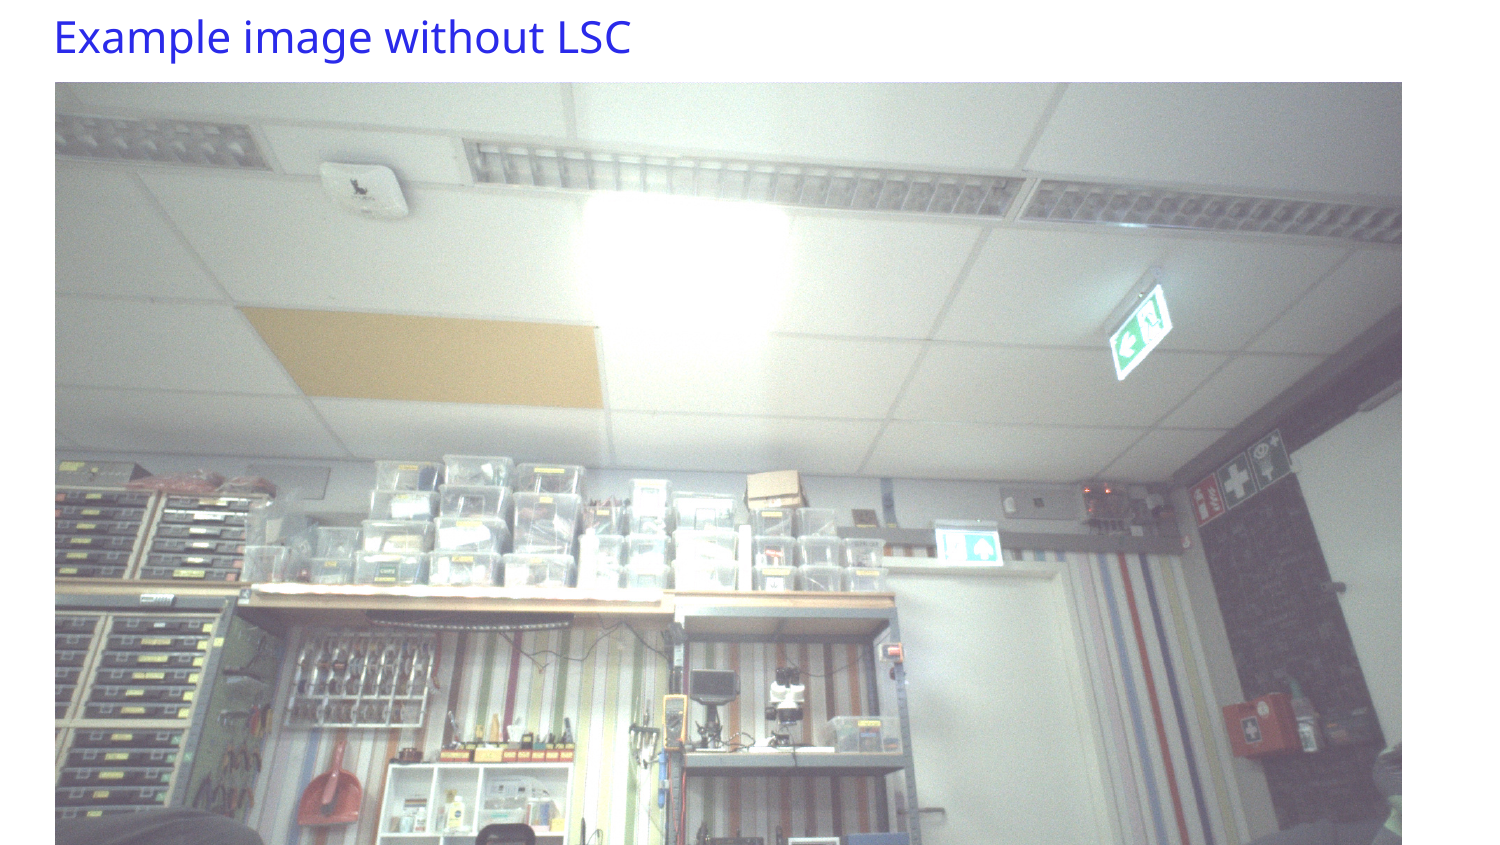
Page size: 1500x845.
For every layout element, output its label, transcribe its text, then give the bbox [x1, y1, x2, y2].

picture [55, 82, 1402, 845]
title Example image without LSC [38, 0, 1436, 83]
